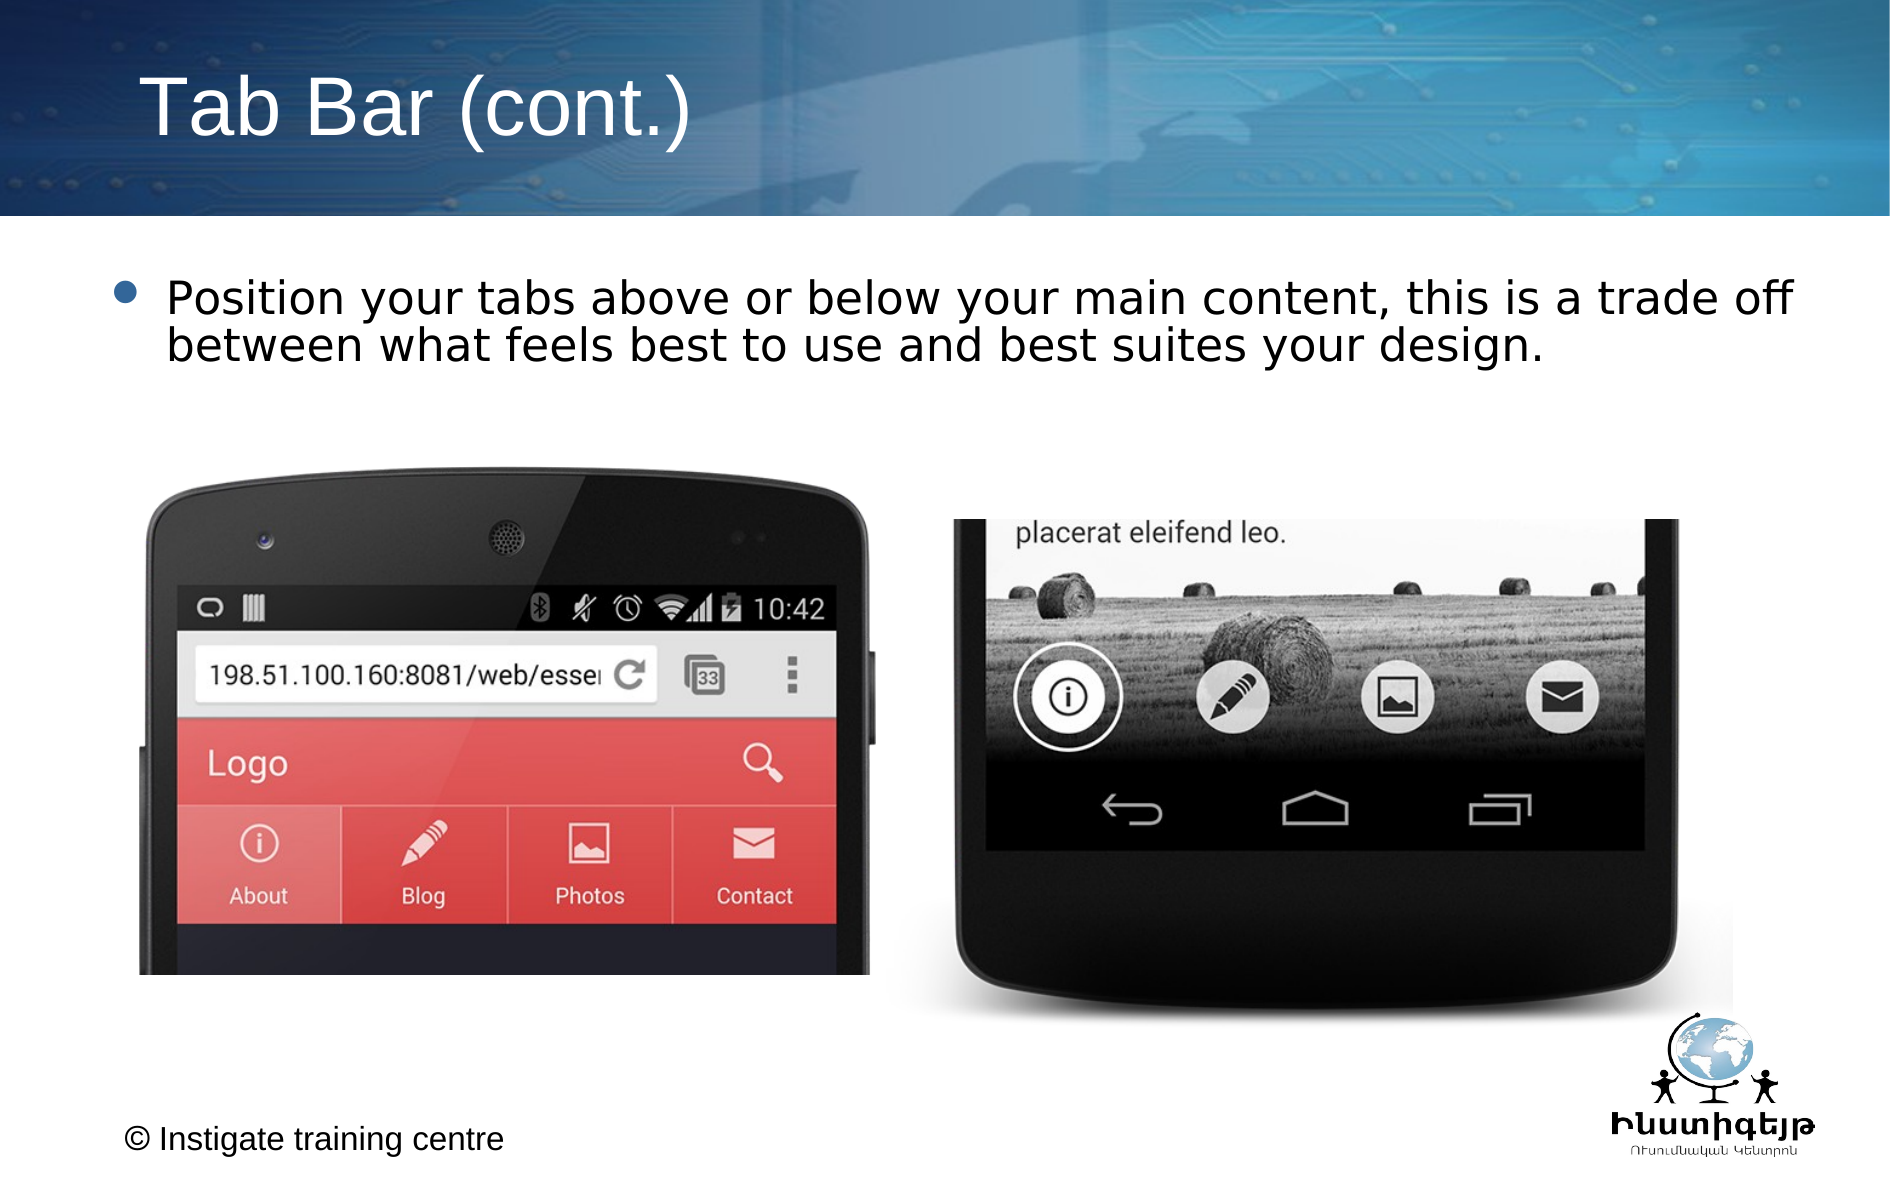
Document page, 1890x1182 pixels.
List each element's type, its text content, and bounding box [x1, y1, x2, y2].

picture [0, 0, 1890, 216]
text_box Tab Bar (cont.) [138, 82, 1801, 87]
list Position your tabs above or below your main content, this is a trade off between what feels best to use and best suites your design. [110, 276, 1801, 293]
text_box Navigation and Action Patterns [138, 152, 1801, 157]
picture [139, 466, 876, 975]
picture [886, 519, 1815, 1157]
